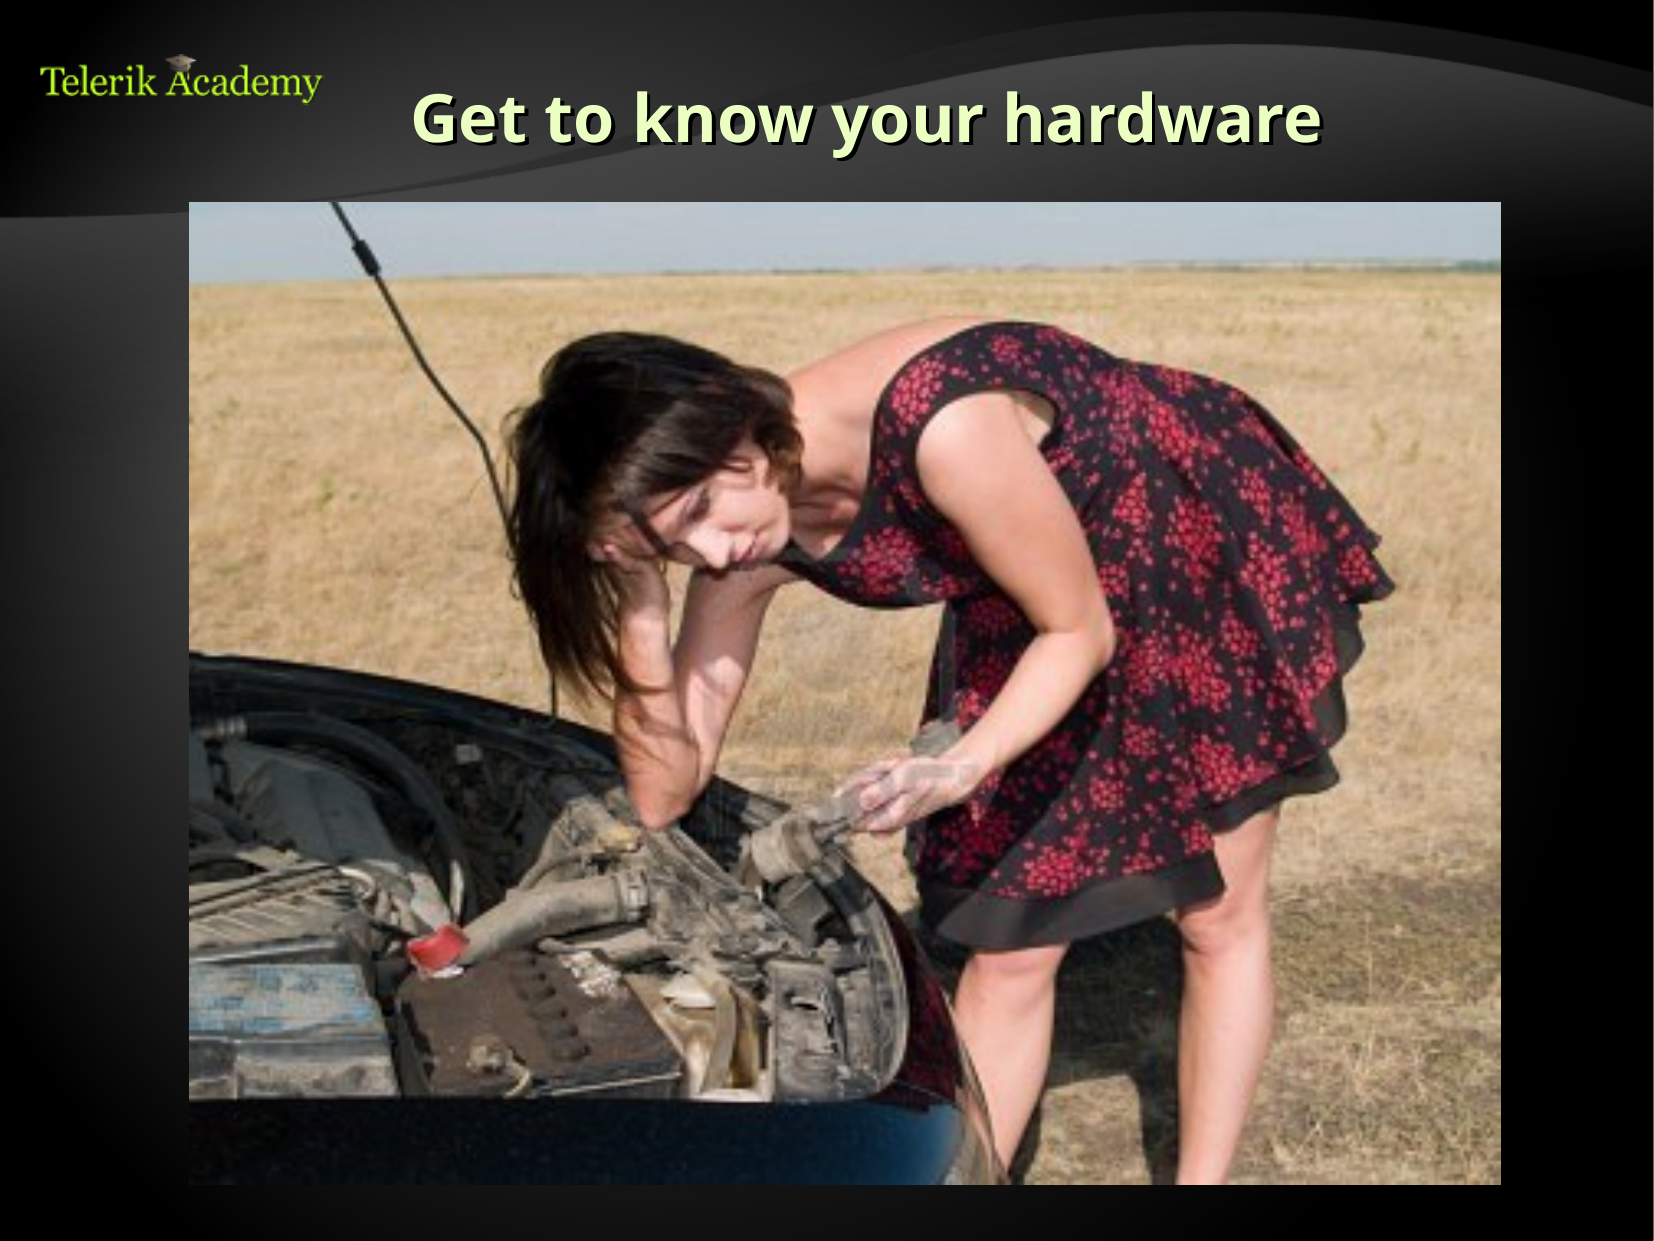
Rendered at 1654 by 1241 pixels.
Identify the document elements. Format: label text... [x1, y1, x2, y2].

title Get to know your hardware [117, 30, 1618, 203]
picture [0, 0, 1654, 1241]
